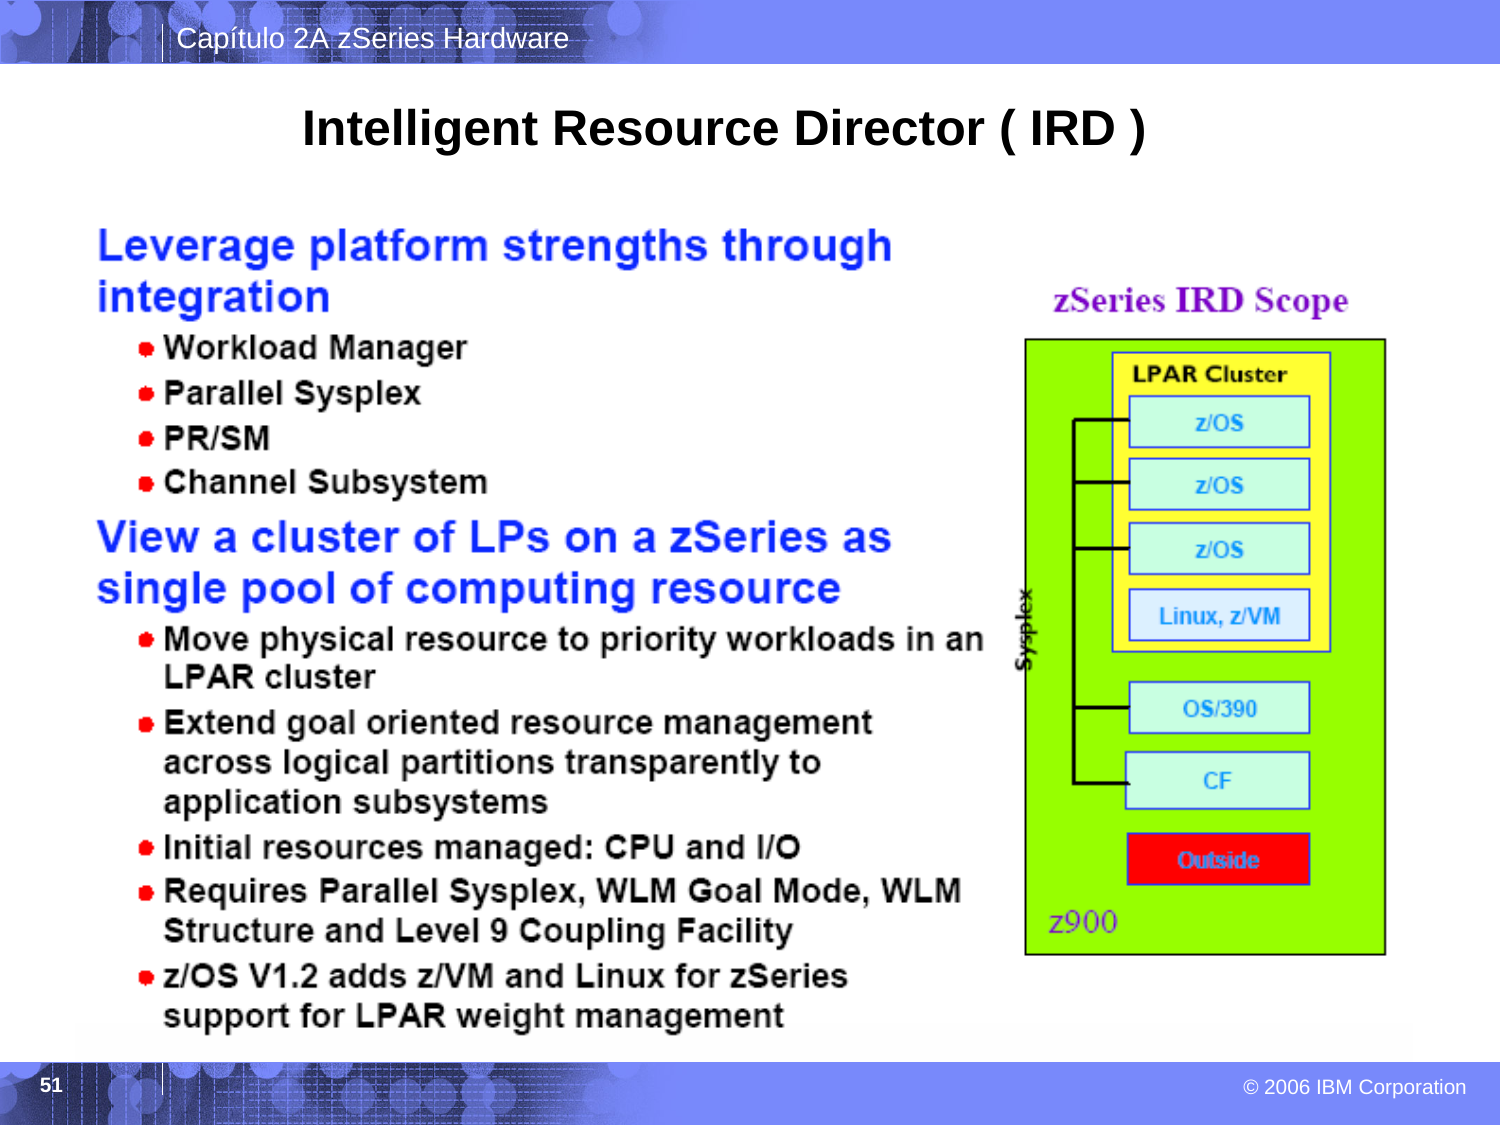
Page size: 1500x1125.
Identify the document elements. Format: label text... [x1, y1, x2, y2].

picture [0, 1063, 1500, 1125]
text_box Intelligent Resource Director ( IRD ) [287, 87, 1163, 163]
picture [1, 1, 1500, 63]
picture [75, 212, 1413, 1062]
